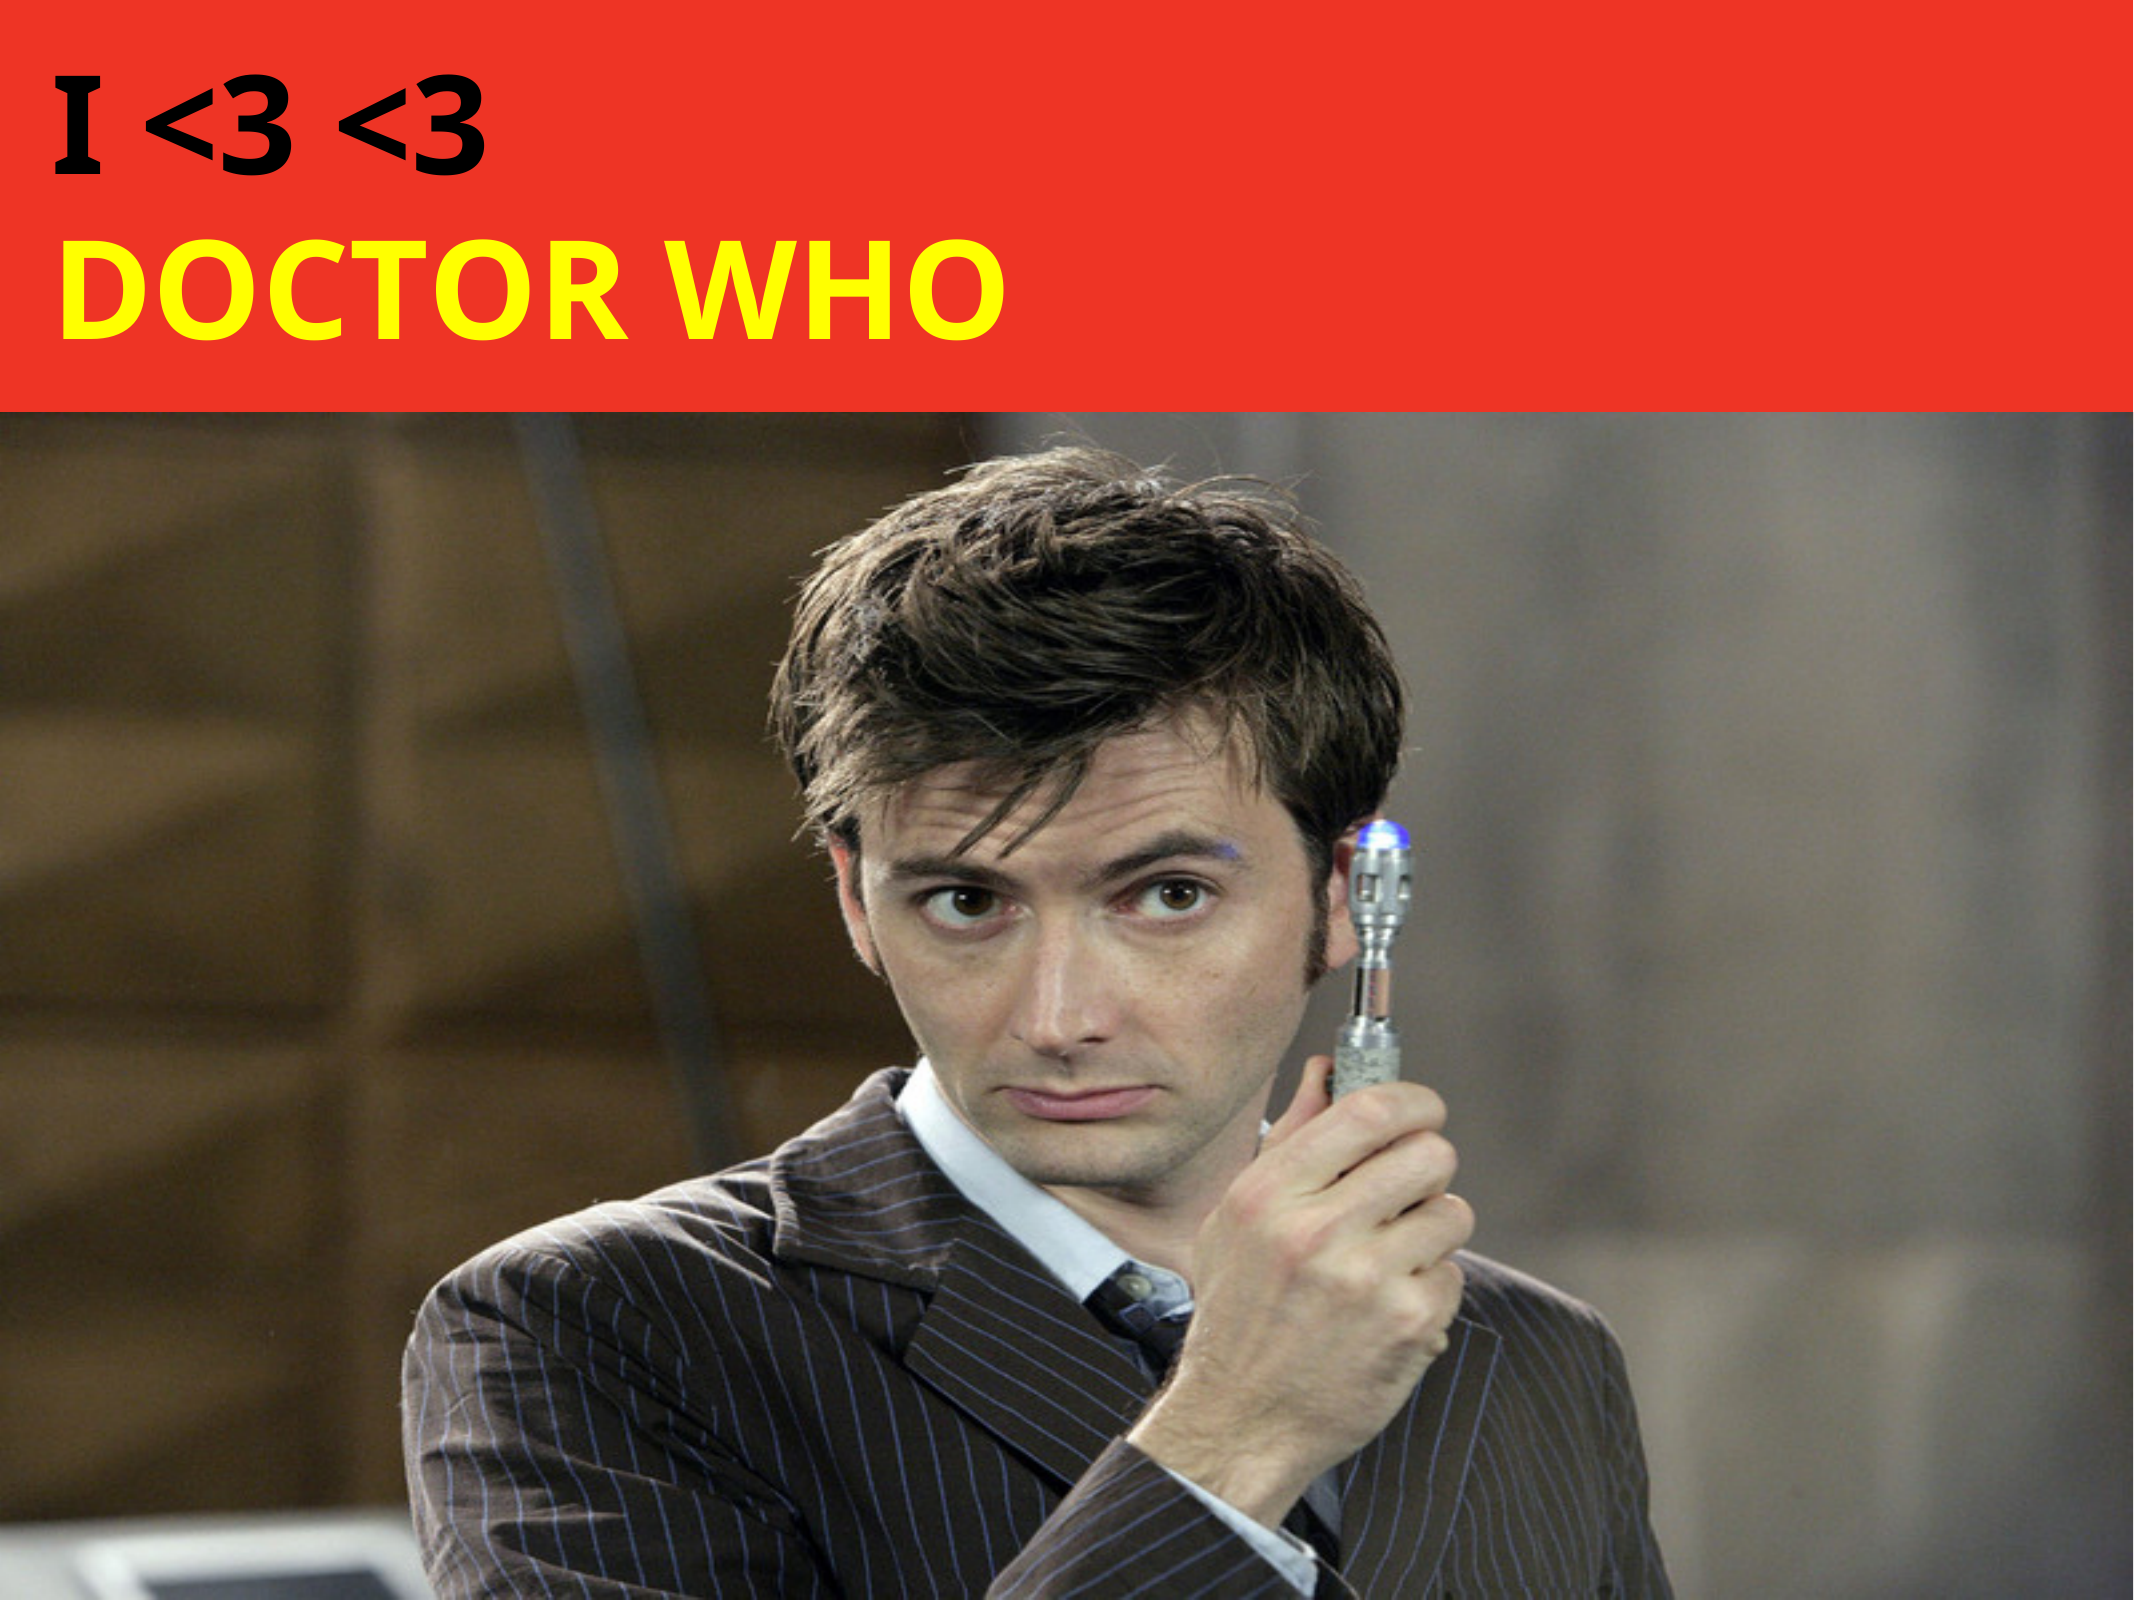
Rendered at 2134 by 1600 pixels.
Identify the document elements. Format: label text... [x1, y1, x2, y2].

text_box I <3 <3 DOCTOR WHO [41, 37, 2134, 412]
picture [0, 412, 2134, 1600]
